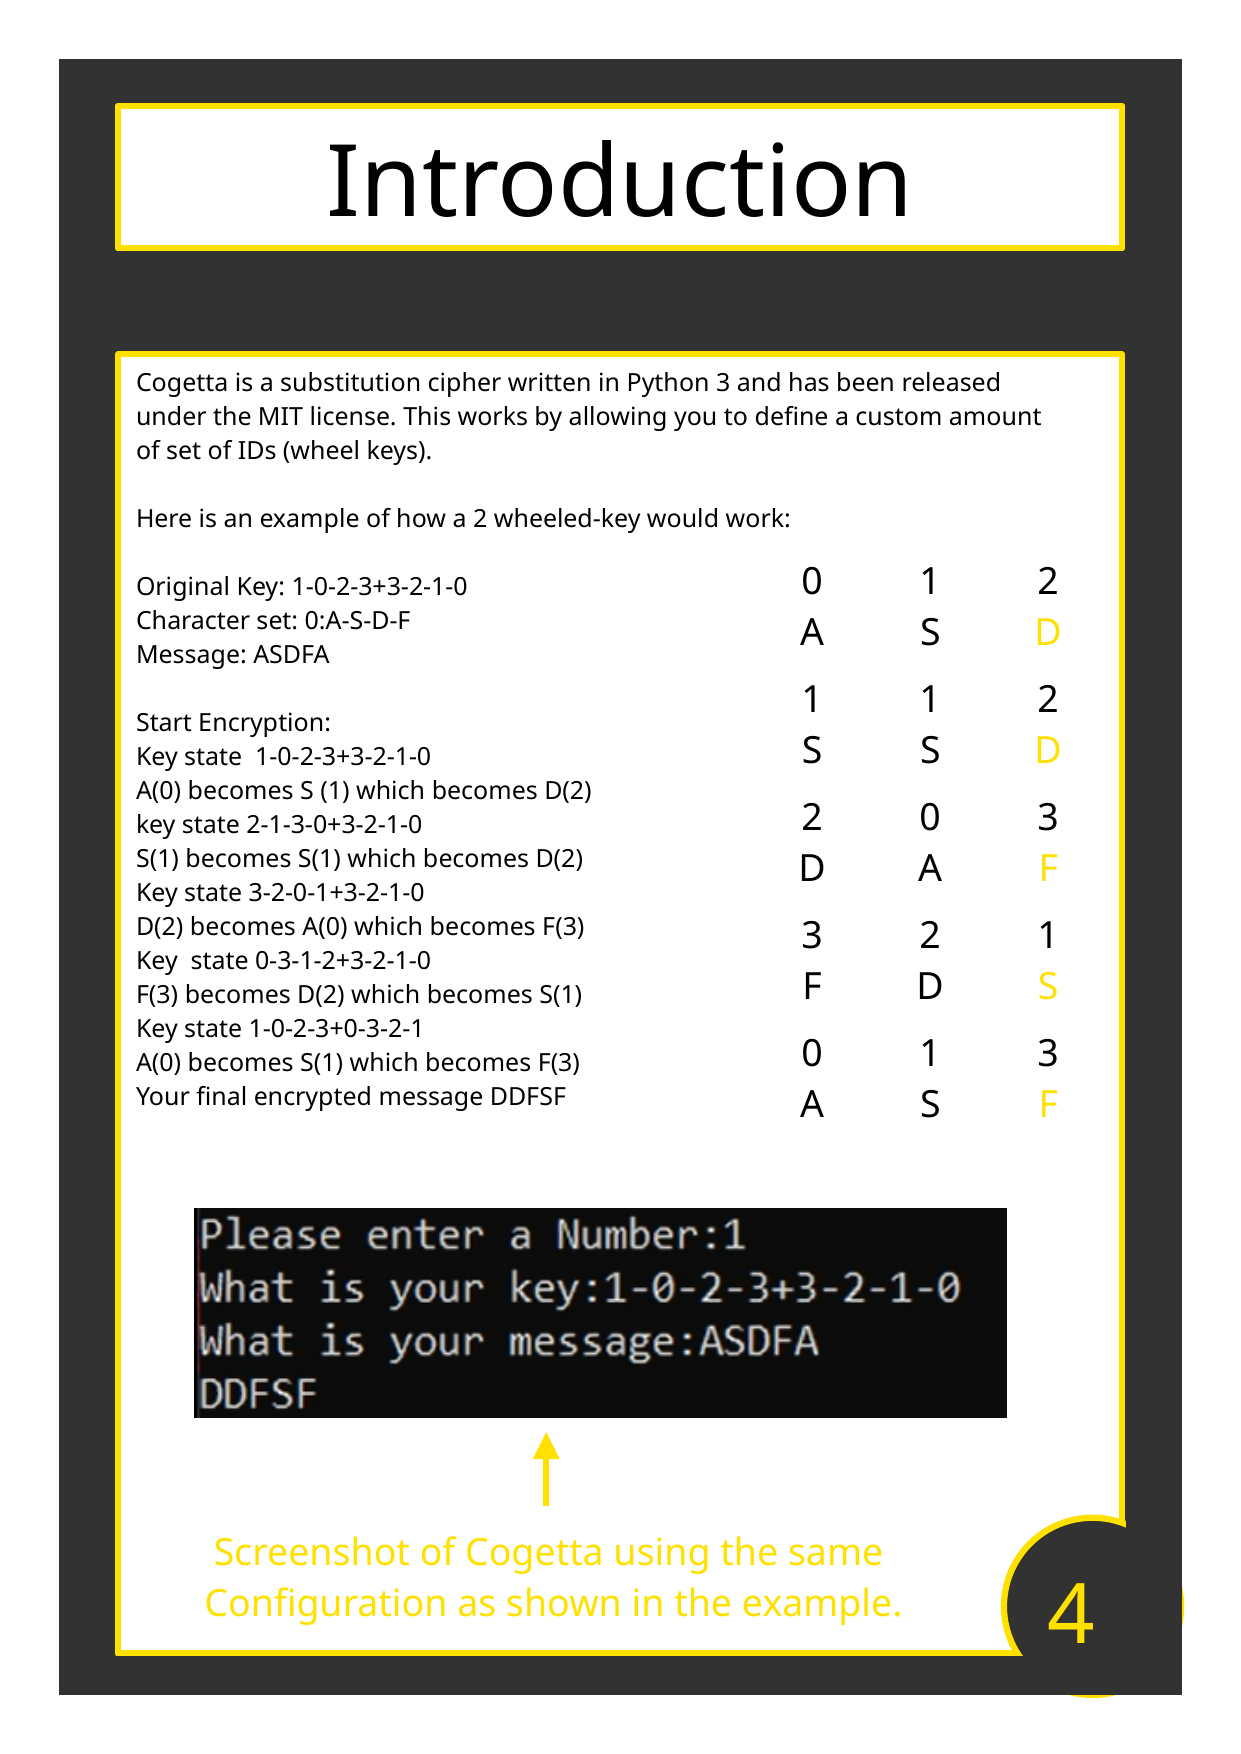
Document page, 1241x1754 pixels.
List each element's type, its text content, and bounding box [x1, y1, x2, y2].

text_box Screenshot of Cogetta using the same Configuration as shown in the example. [236, 1502, 872, 1651]
text_box 0 A [782, 1018, 842, 1137]
picture [194, 1208, 1007, 1418]
text_box 1 S [900, 664, 960, 782]
text_box 1 S [782, 664, 842, 782]
text_box 0 A [900, 782, 960, 900]
text_box 1 S [900, 546, 960, 664]
text_box Introduction [118, 106, 1123, 249]
text_box 2 D [1018, 546, 1078, 664]
text_box 3 F [1018, 782, 1078, 900]
text_box 1 S [900, 1018, 960, 1137]
text_box [59, 59, 1182, 1695]
text_box 2 D [1018, 664, 1078, 782]
text_box 3 F [1018, 1018, 1078, 1137]
text_box 2 D [782, 782, 842, 900]
text_box 0 A [782, 546, 842, 664]
text_box Cogetta is a substitution cipher written in Python 3 and has been released under the MIT license. This works by allowing you to define a custom amount of set of IDs (wheel keys). Here is an example of how a 2 wheeled-key would work: Original Key: 1-0-2-3+3-2-1-0 Character set: 0:A-S-D-F Message: ASDFA Start Encryption: Key state 1-0-2-3+3-2-1-0 A(0) becomes S (1) which becomes D(2) key state 2-1-3-0+3-2-1-0 S(1) becomes S(1) which becomes D(2) Key state 3-2-0-1+3-2-1-0 D(2) becomes A(0) which becomes F(3) Key state 0-3-1-2+3-2-1-0 F(3) becomes D(2) which becomes S(1) Key state 1-0-2-3+0-3-2-1 A(0) becomes S(1) which becomes F(3) Your final encrypted message DDFSF [118, 354, 1123, 1654]
text_box 4 [1003, 1517, 1126, 1656]
text_box 1 S [1018, 900, 1078, 1018]
text_box 2 D [900, 900, 960, 1018]
text_box 3 F [782, 900, 842, 1018]
